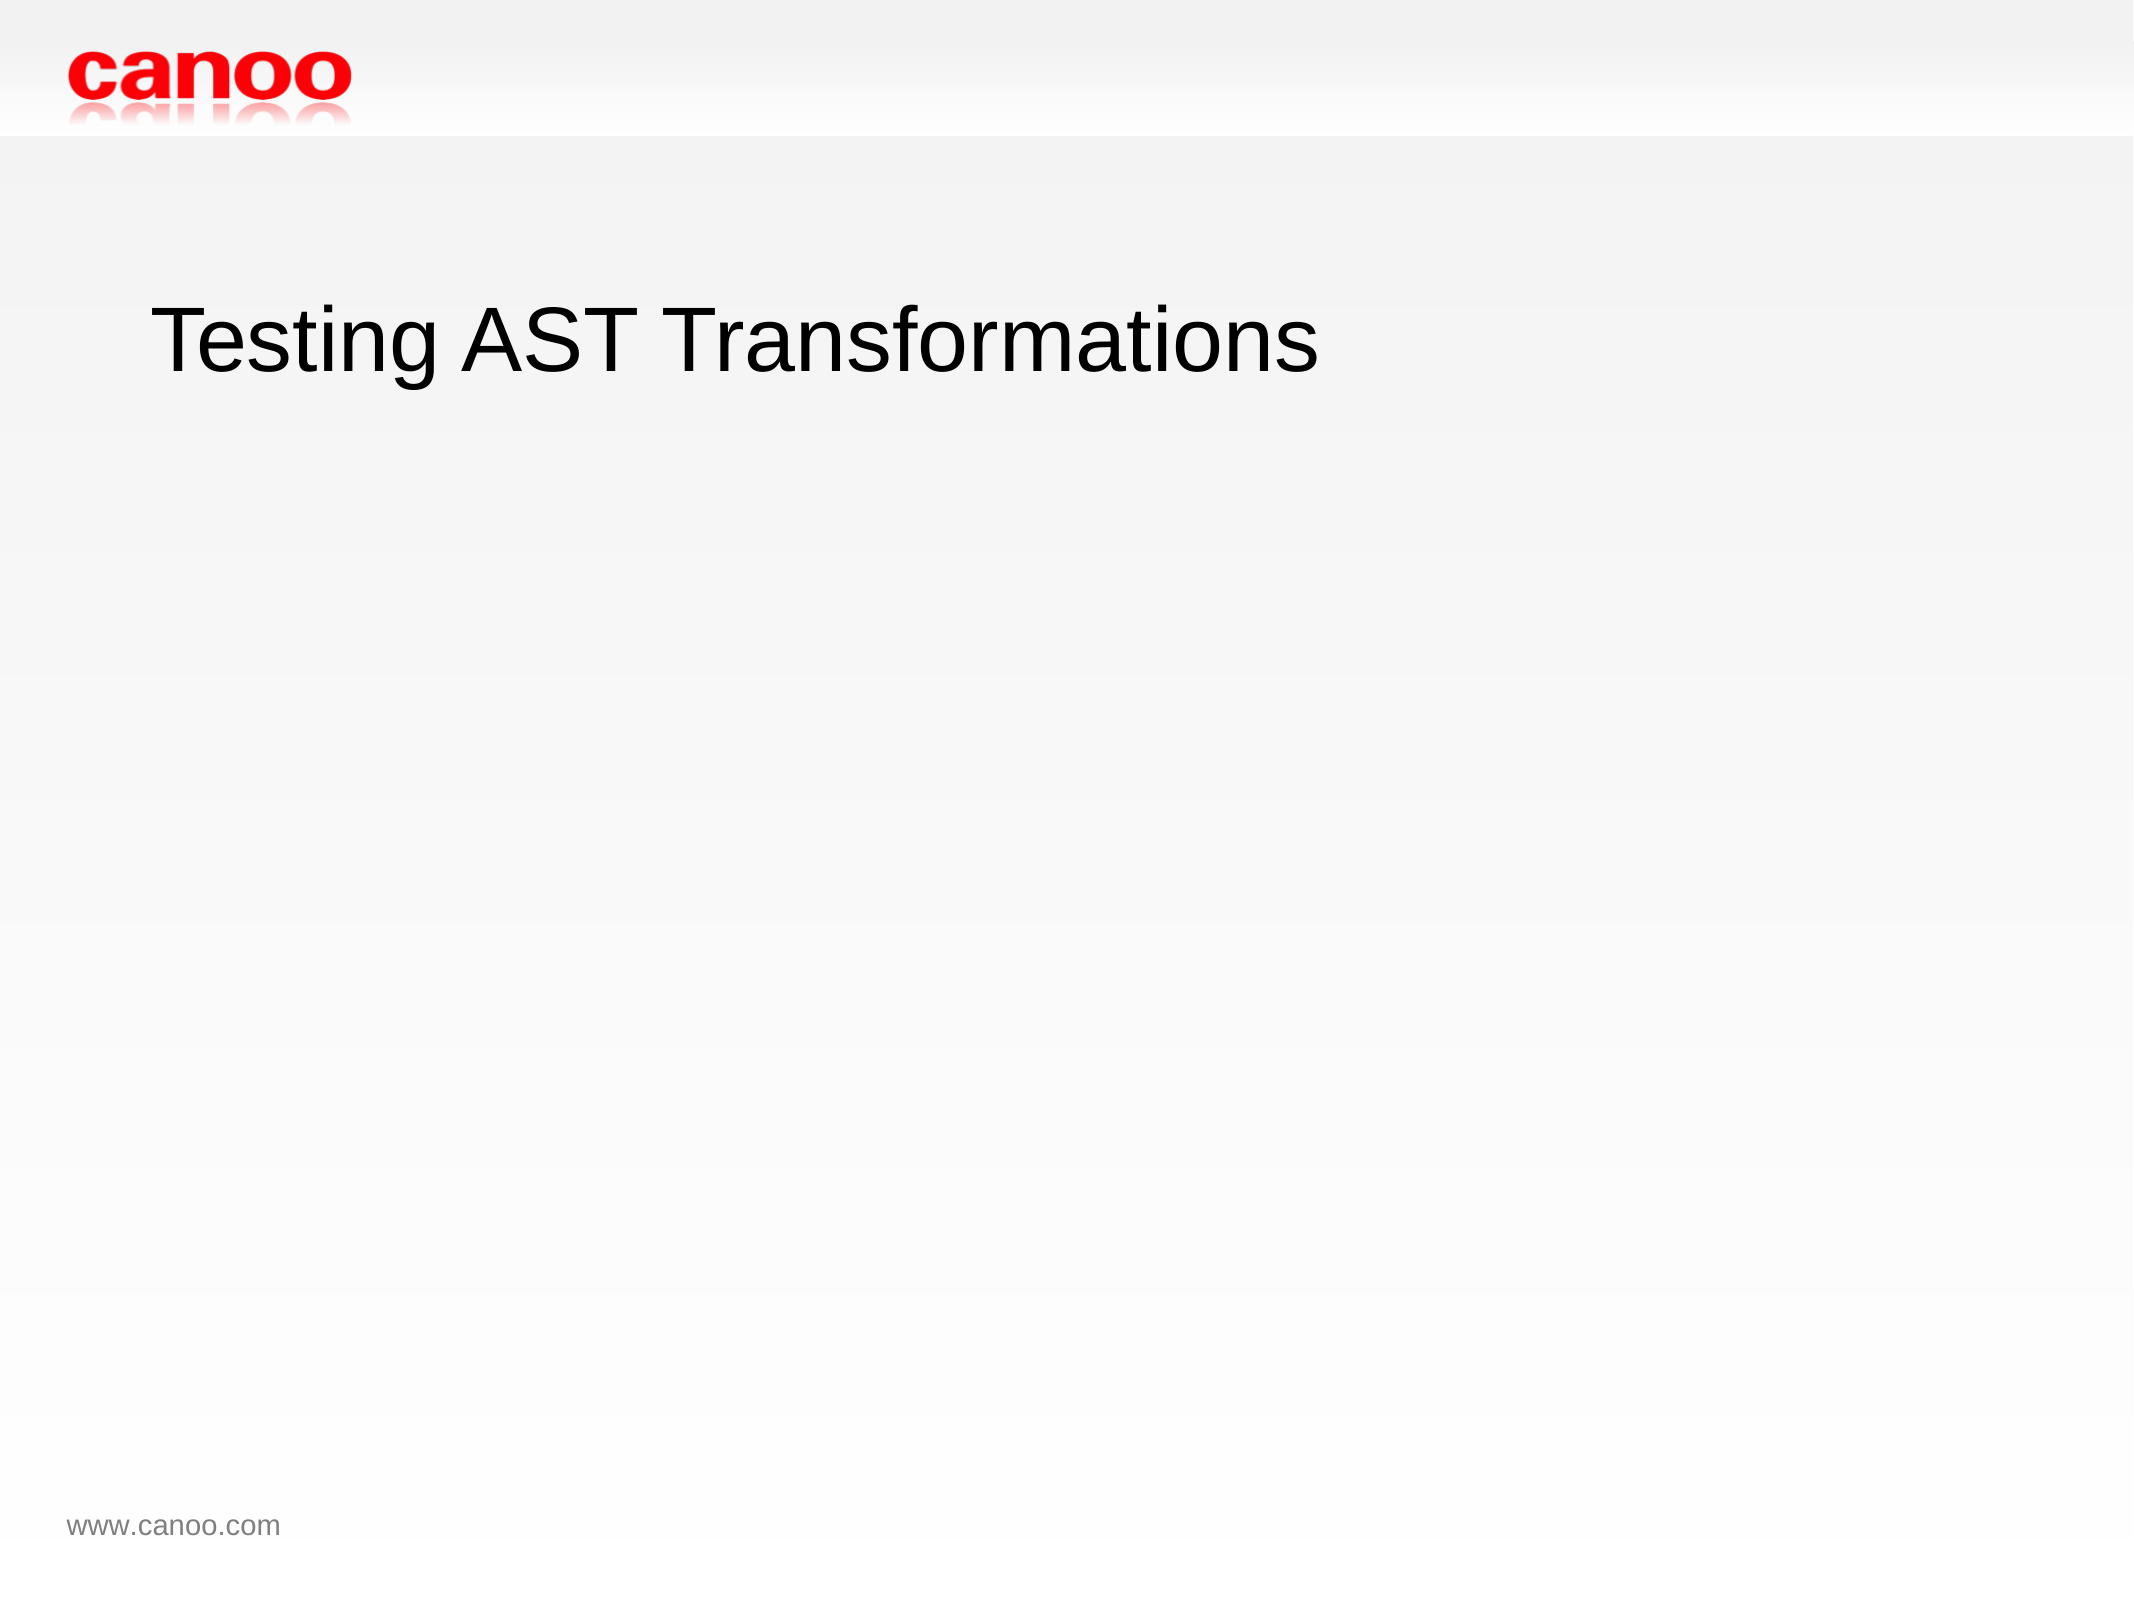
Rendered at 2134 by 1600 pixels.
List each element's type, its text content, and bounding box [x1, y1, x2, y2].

text_box Testing AST Transformations [150, 225, 1862, 1247]
picture [65, 48, 353, 154]
